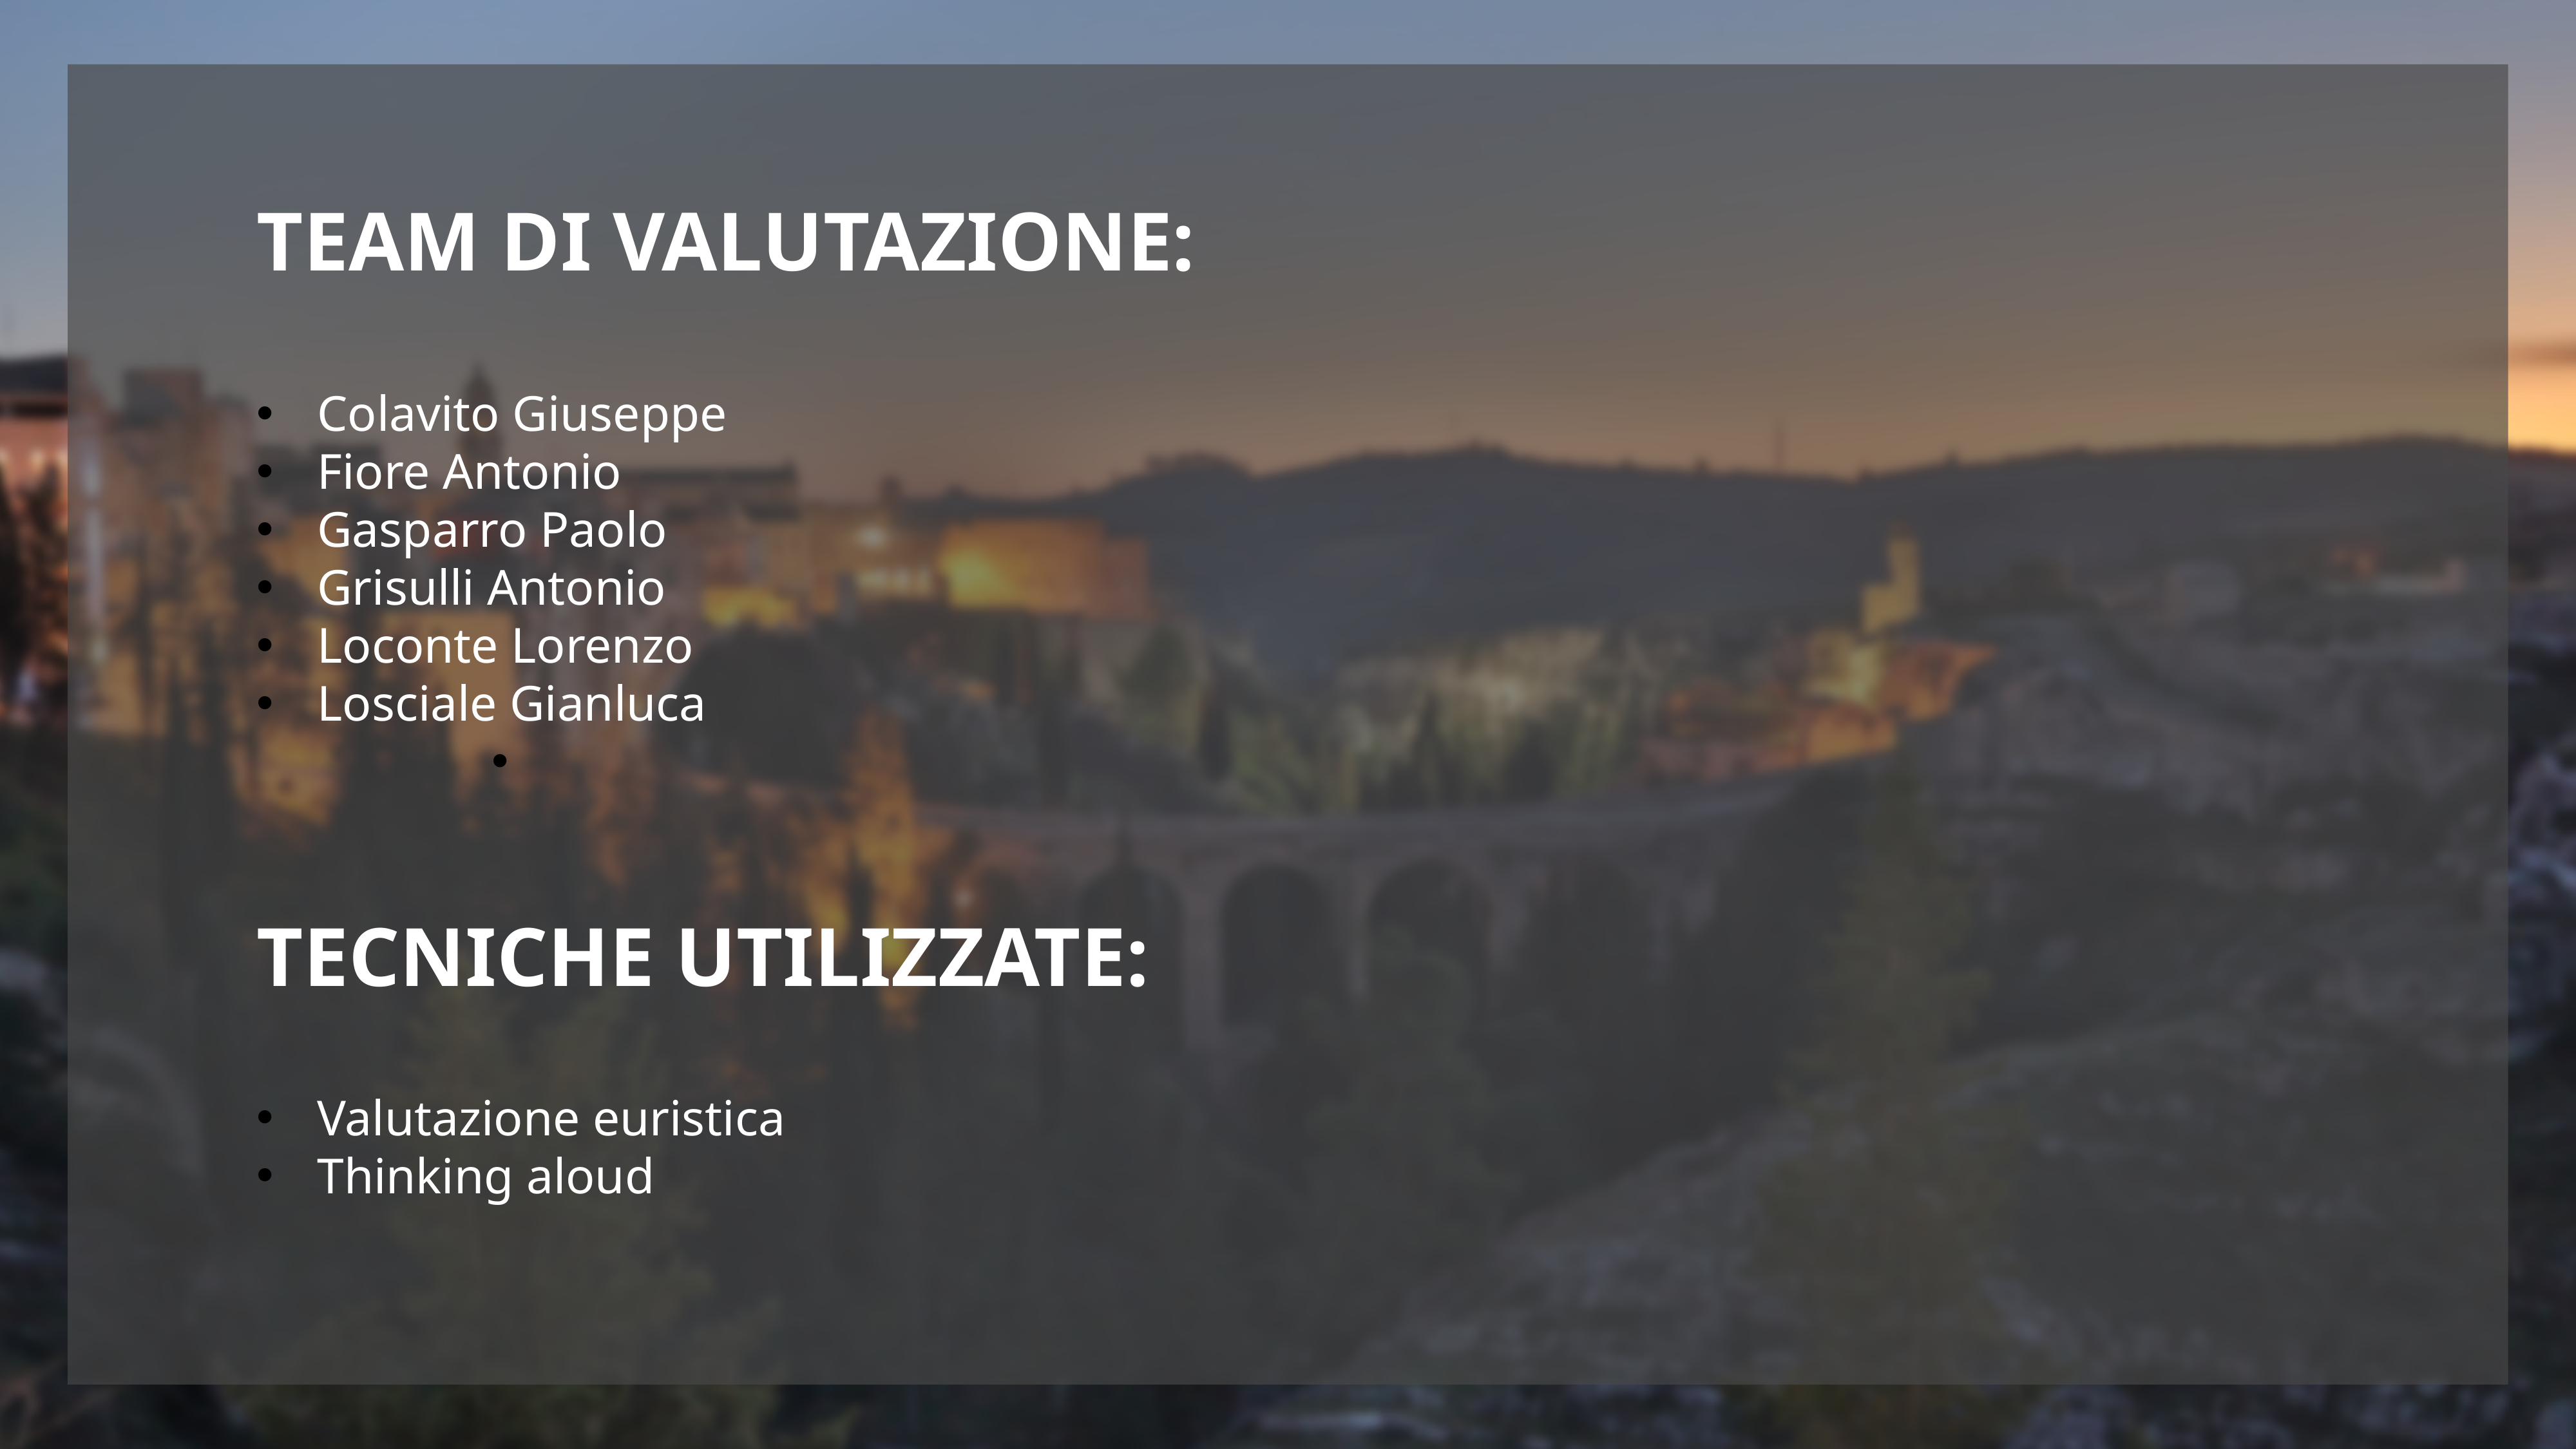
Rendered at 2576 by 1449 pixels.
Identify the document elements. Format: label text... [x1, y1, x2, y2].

text_box Colavito Giuseppe Fiore Antonio Gasparro Paolo Grisulli Antonio Loconte Lorenzo Losciale Gianluca [247, 379, 1916, 794]
picture [0, 0, 2576, 1449]
text_box TECNICHE UTILIZZATE: [247, 901, 1335, 1009]
text_box [68, 64, 2508, 1385]
text_box Valutazione euristica Thinking aloud [247, 1083, 1916, 1208]
text_box TEAM DI VALUTAZIONE: [247, 185, 1335, 293]
